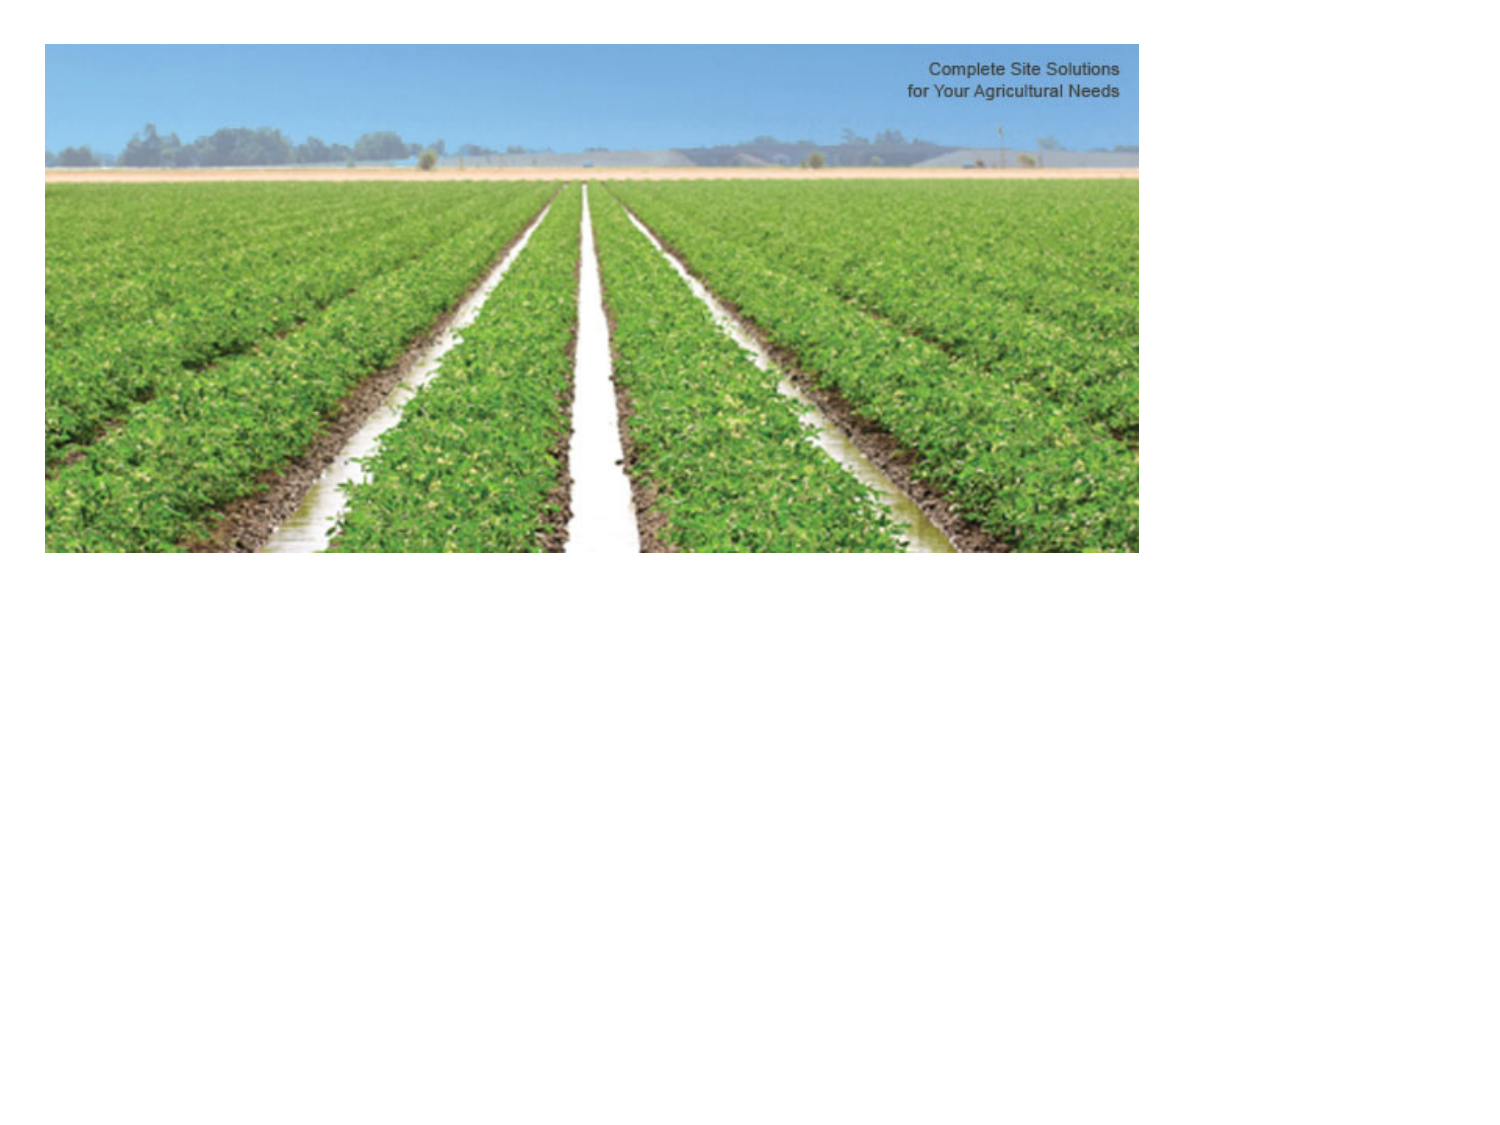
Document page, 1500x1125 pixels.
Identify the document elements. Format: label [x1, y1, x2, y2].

picture [45, 44, 1139, 553]
